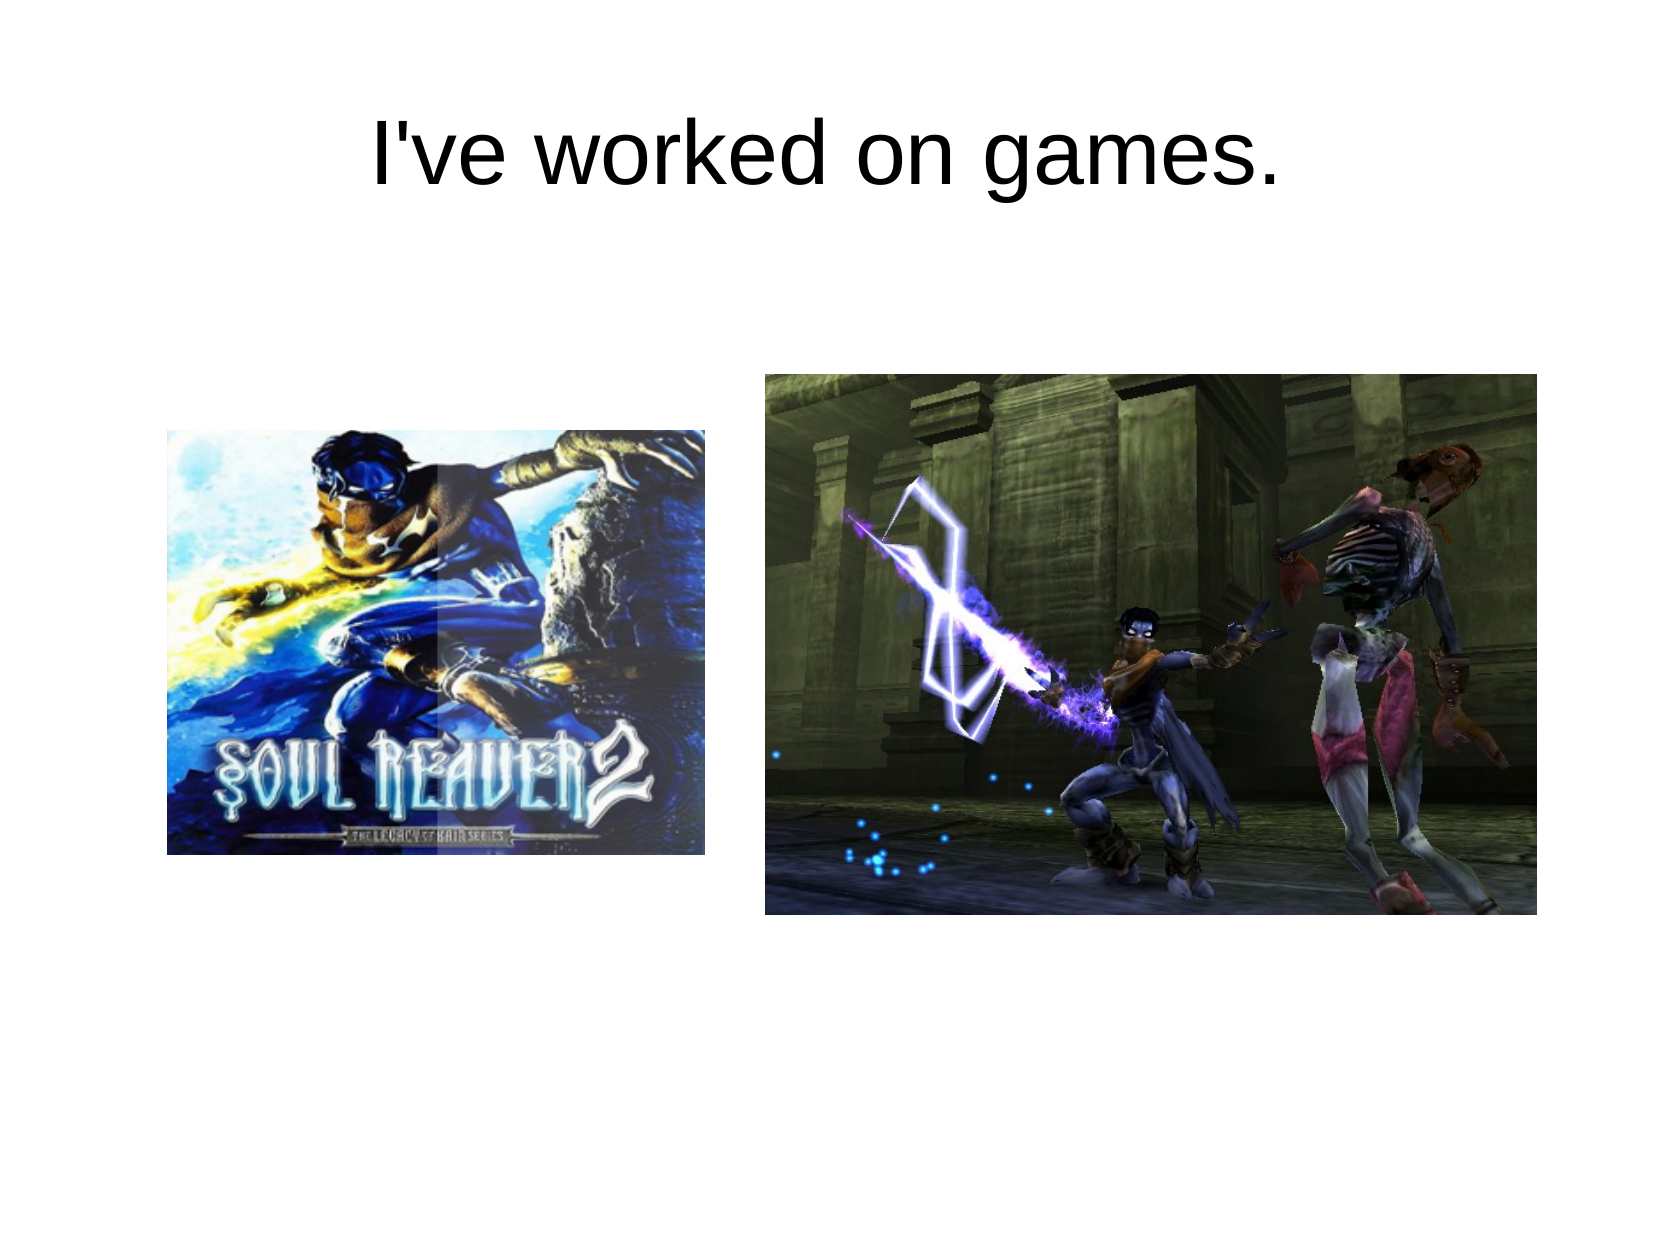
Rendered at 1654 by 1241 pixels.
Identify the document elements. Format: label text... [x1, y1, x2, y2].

title I've worked on games. [82, 49, 1571, 257]
picture [765, 374, 1537, 916]
picture [167, 430, 706, 856]
